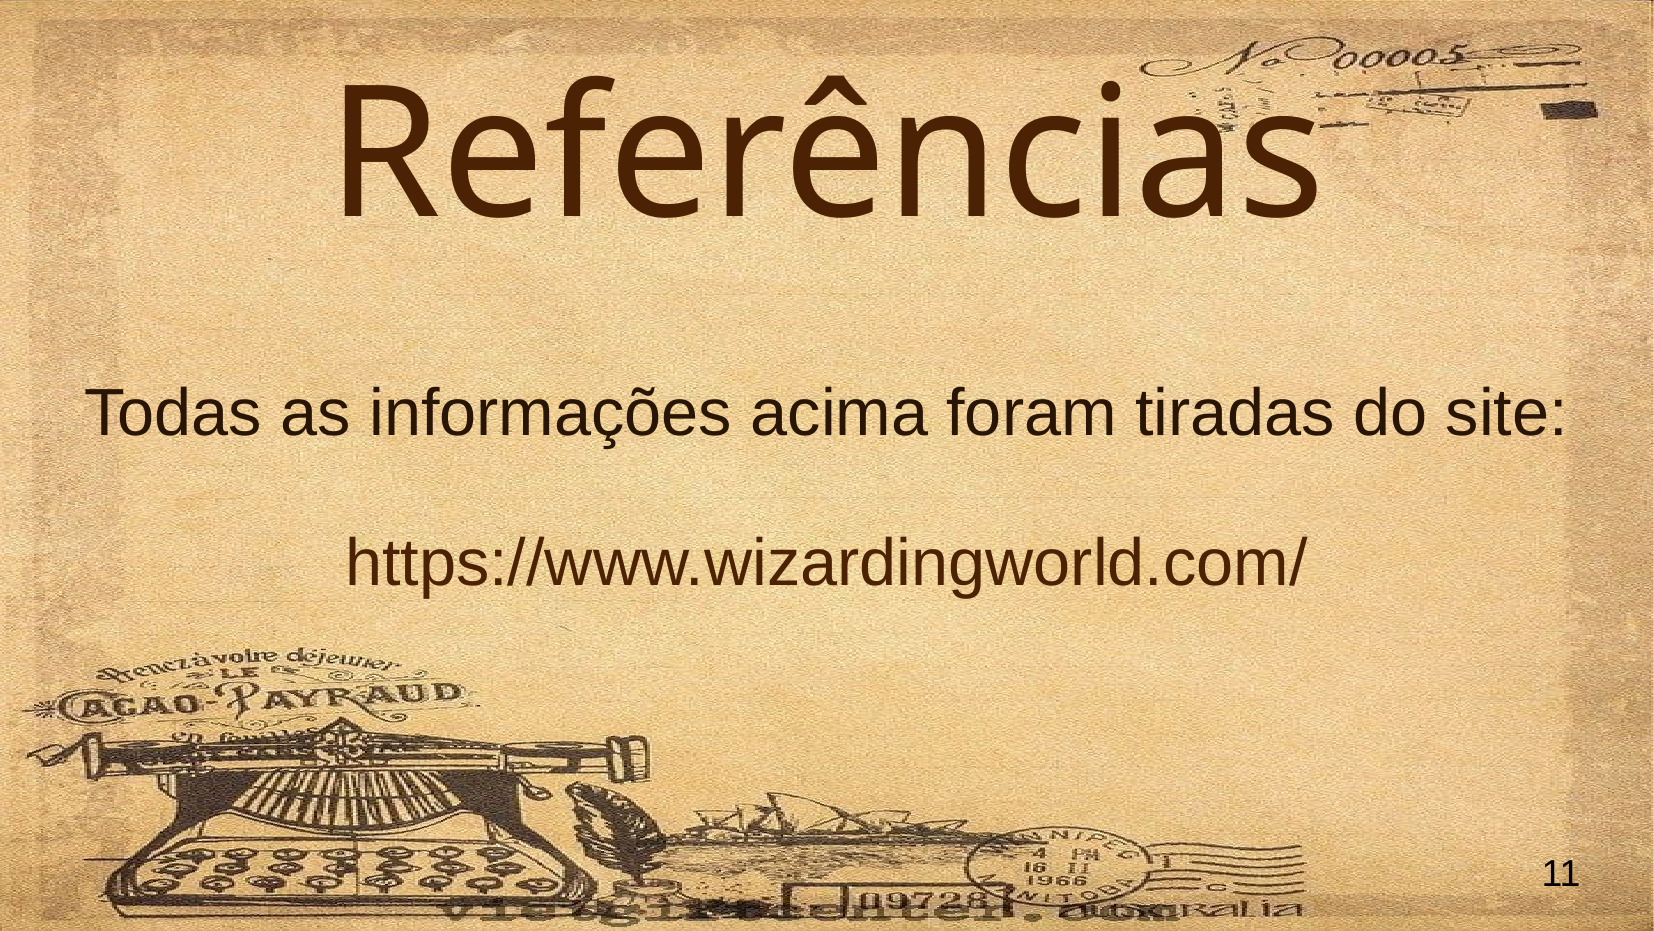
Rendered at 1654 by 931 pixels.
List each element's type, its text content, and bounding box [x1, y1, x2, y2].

text_box <número> [1526, 845, 1654, 916]
title Referências [82, 24, 1571, 217]
picture [0, 0, 1654, 931]
subtitle Todas as informações acima foram tiradas do site: https://www.wizardingworld.com/ [82, 217, 1571, 758]
